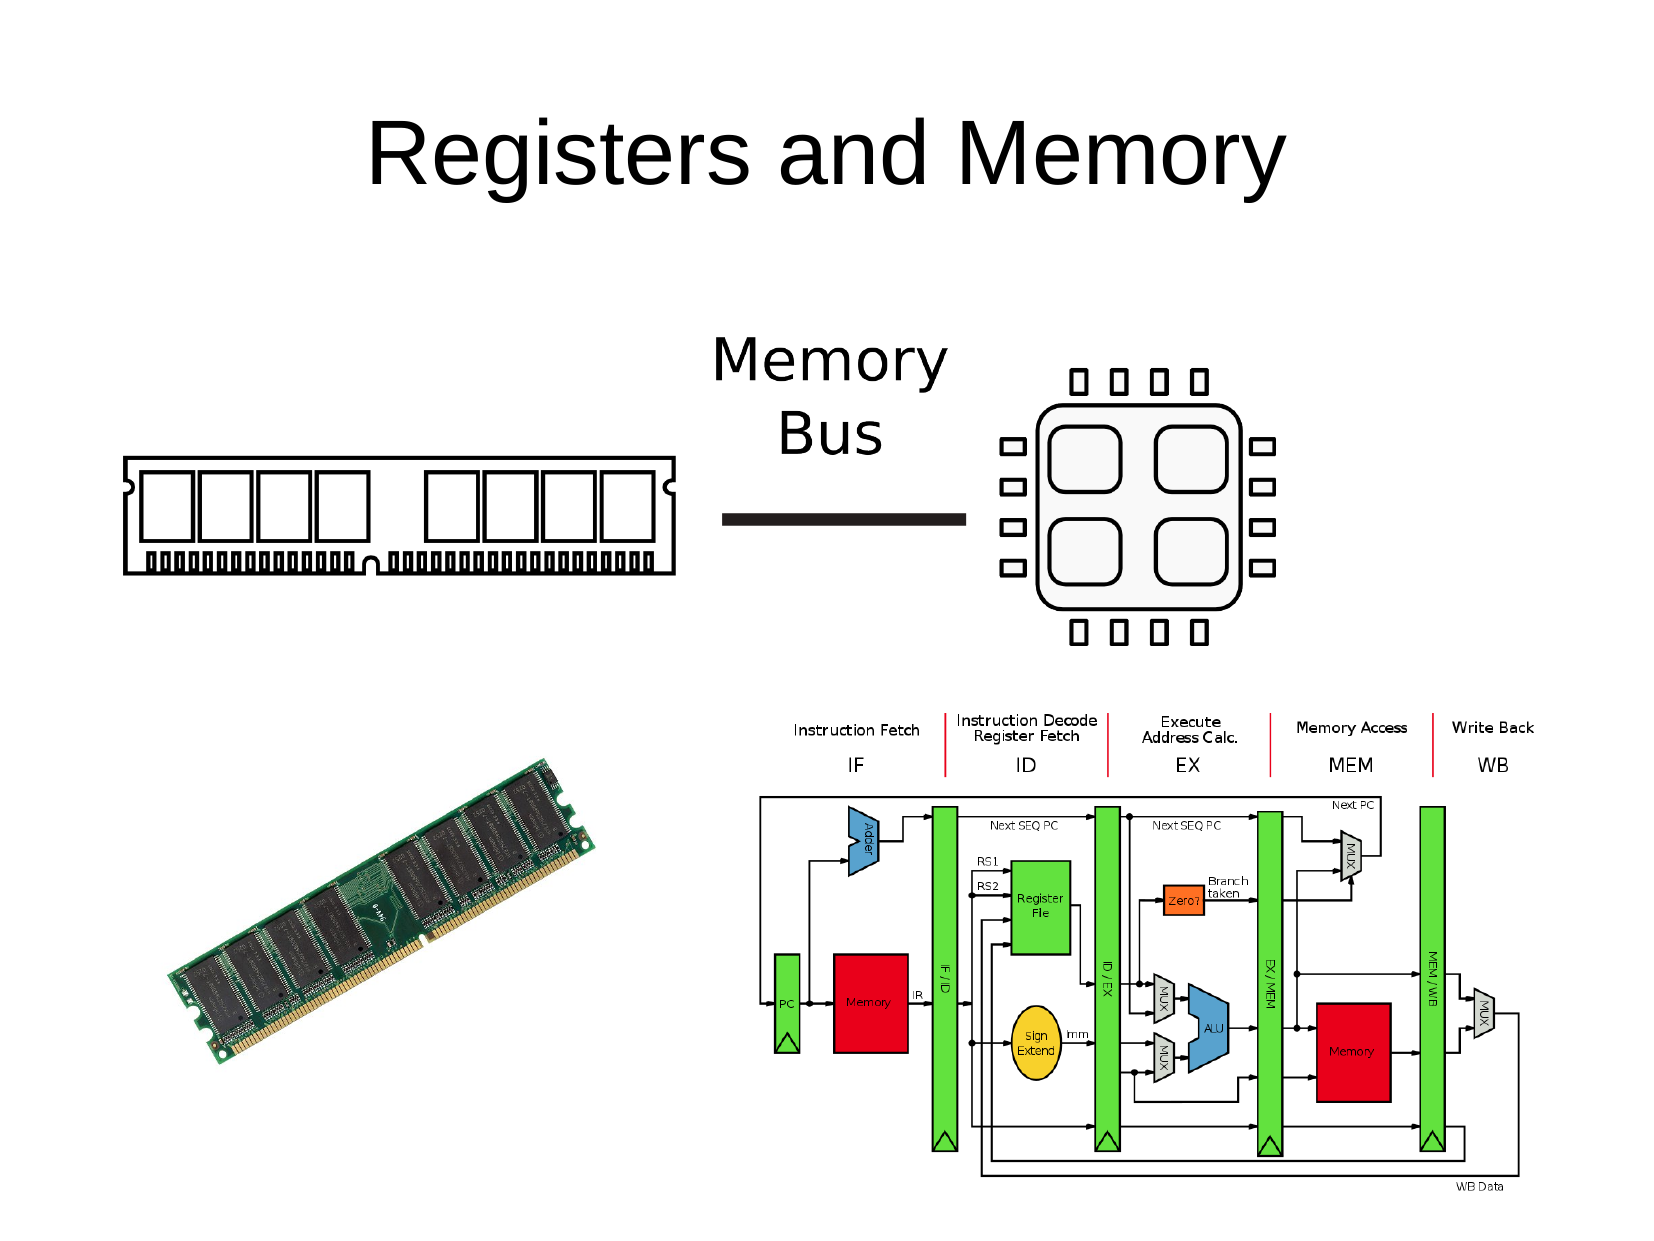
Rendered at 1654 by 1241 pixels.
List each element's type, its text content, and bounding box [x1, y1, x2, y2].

picture [150, 734, 612, 1088]
title Registers and Memory [82, 49, 1571, 257]
picture [750, 708, 1538, 1201]
picture [123, 337, 1276, 646]
